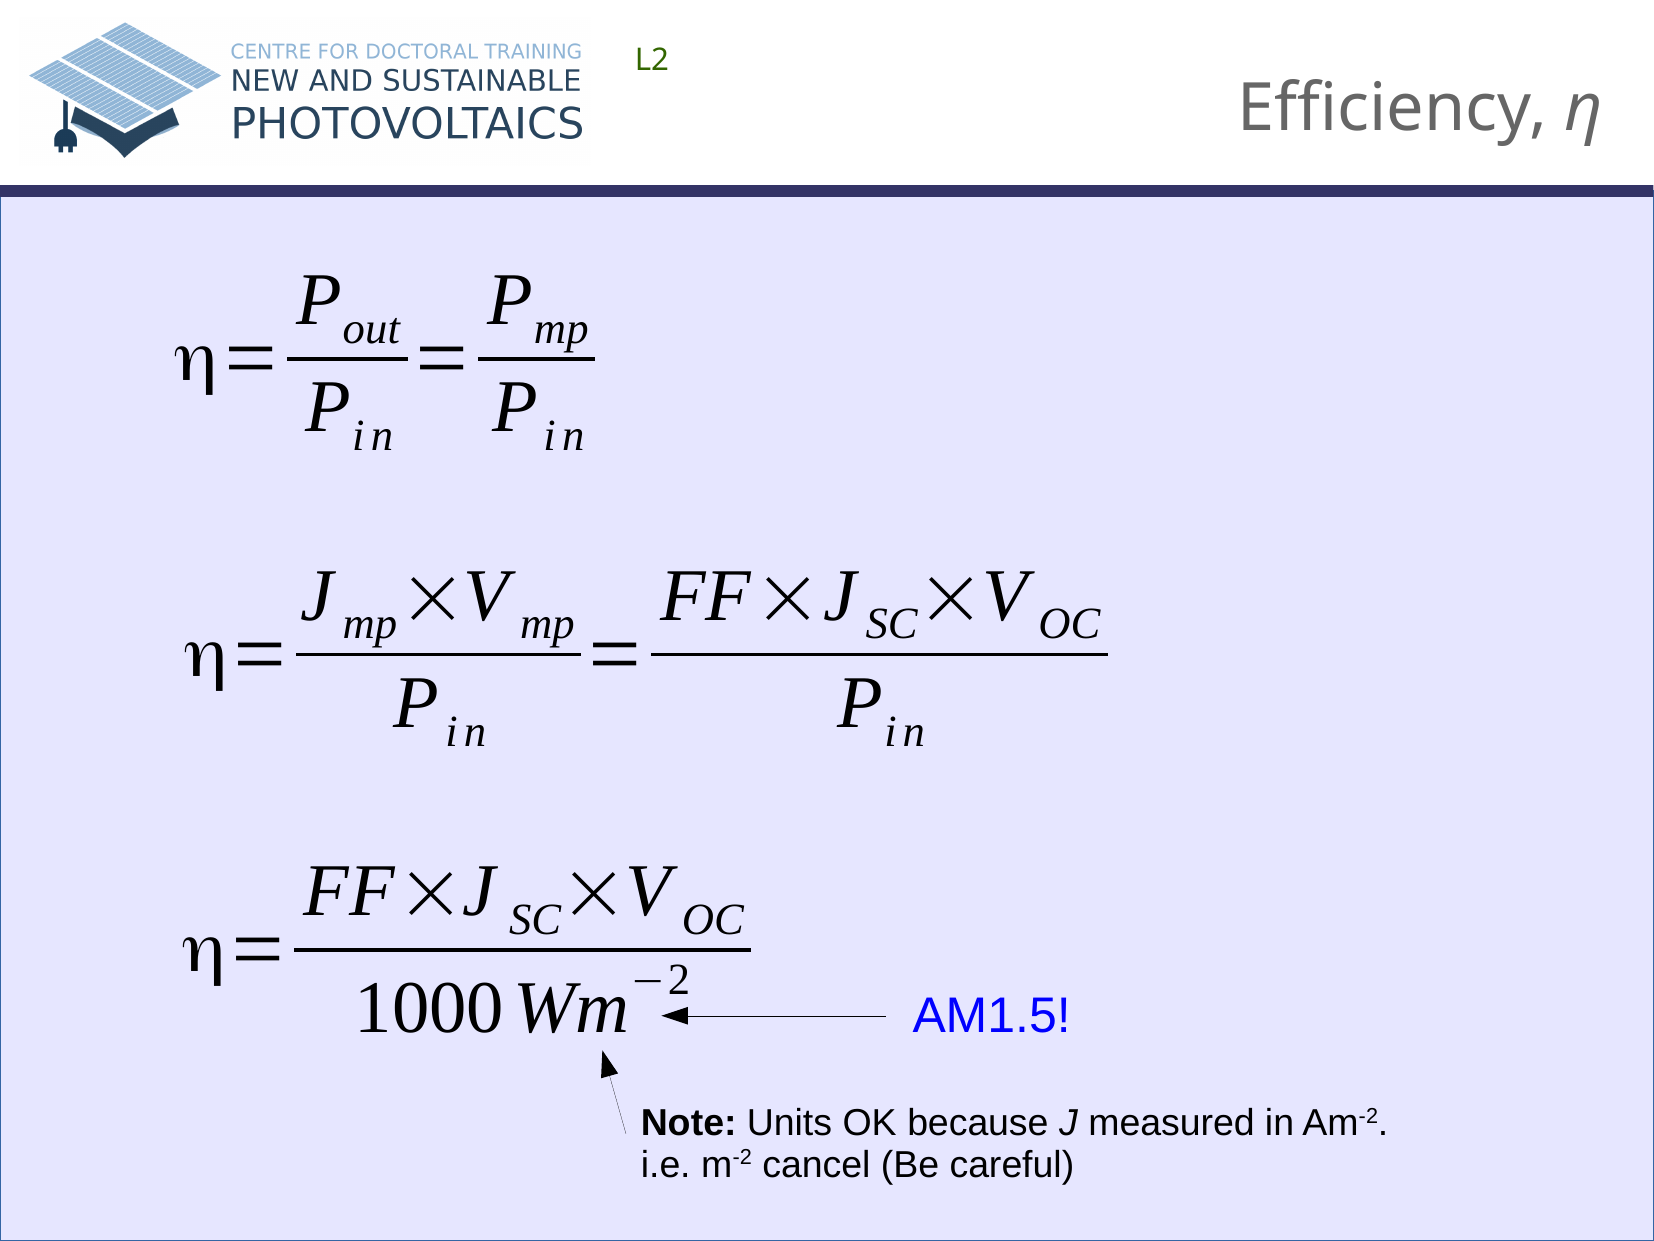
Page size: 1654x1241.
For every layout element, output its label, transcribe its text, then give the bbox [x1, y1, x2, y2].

text_box L2 [620, 29, 880, 80]
chart [163, 850, 773, 1051]
text_box [0, 197, 1654, 1241]
chart [165, 555, 1130, 756]
picture [19, 17, 591, 166]
text_box Efficiency, η [708, 51, 1619, 142]
text_box Note: Units OK because J measured in Am-2. i.e. m-2 cancel (Be careful) [625, 1094, 1501, 1193]
chart [156, 259, 617, 461]
text_box AM1.5! [897, 980, 1086, 1052]
